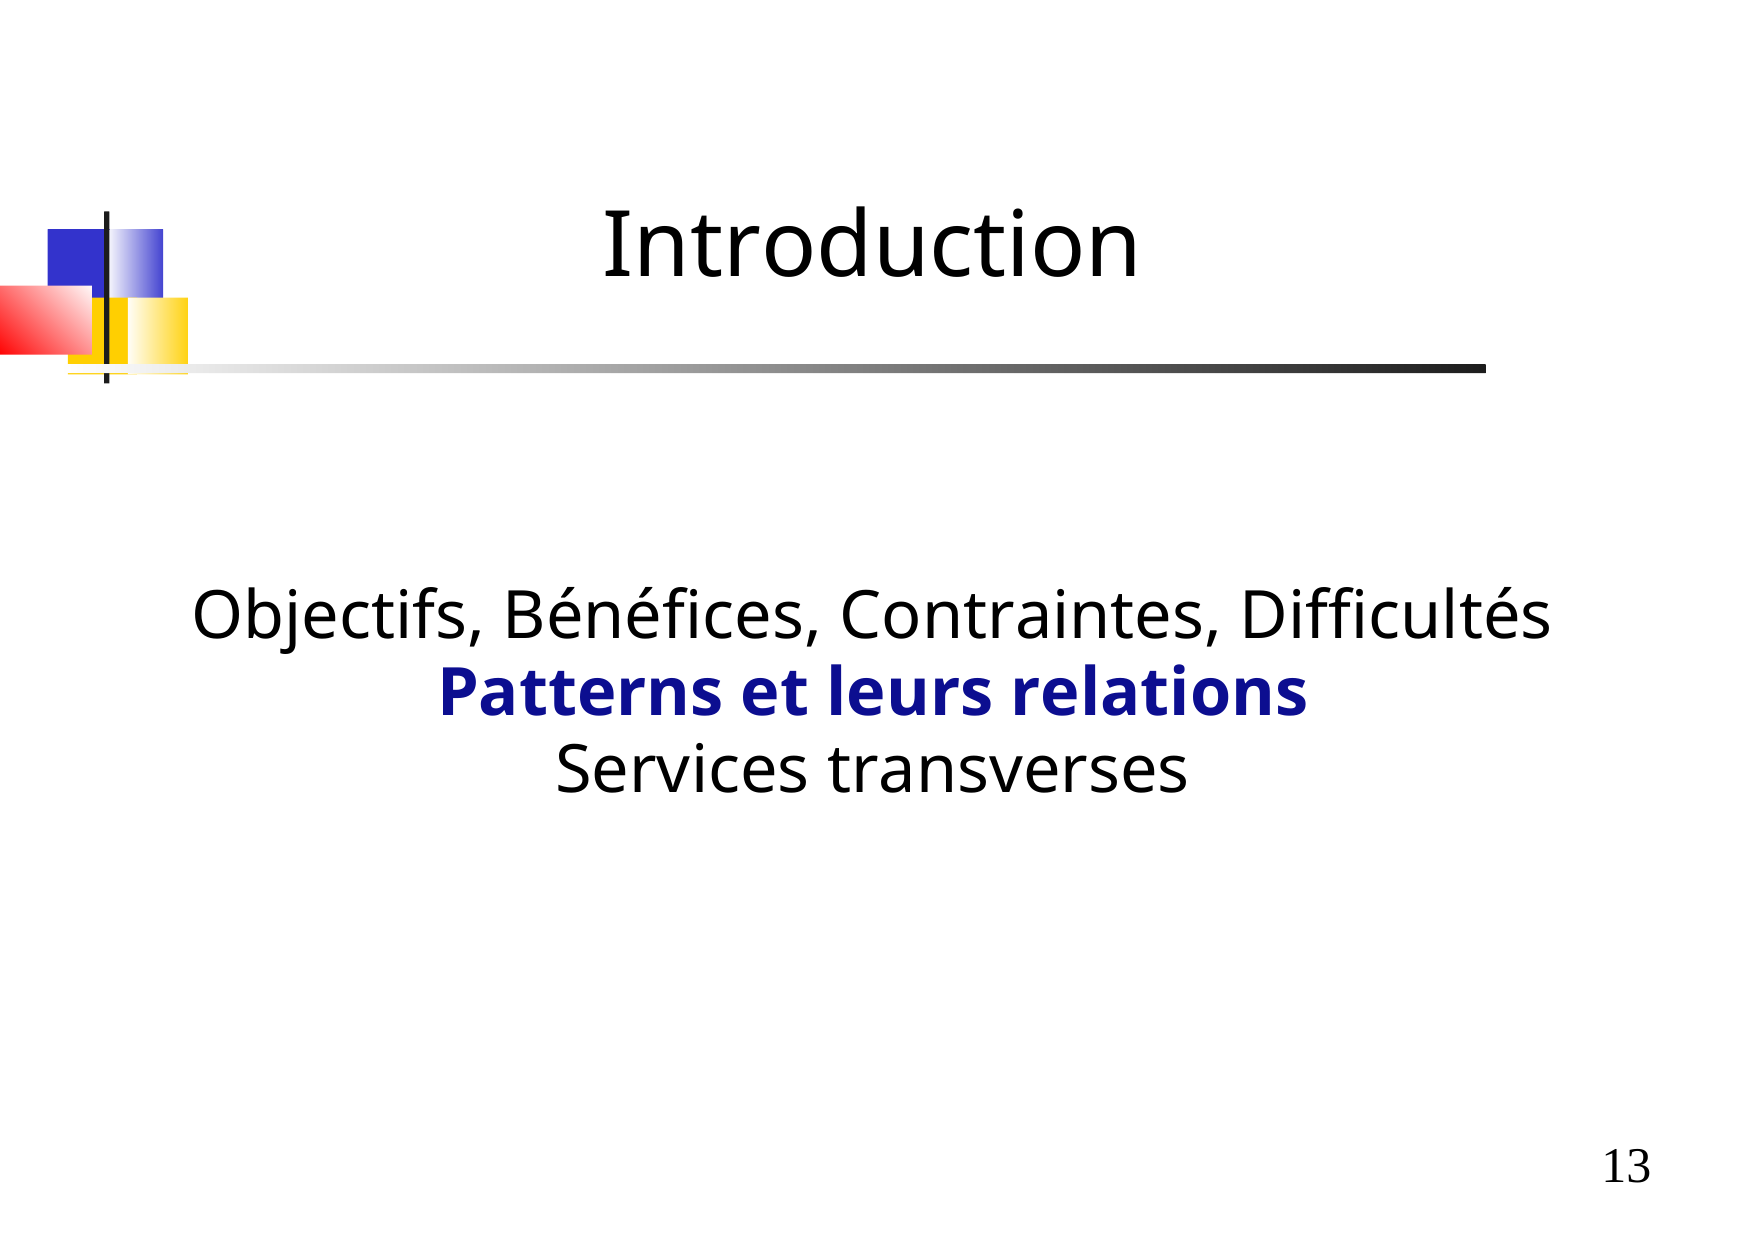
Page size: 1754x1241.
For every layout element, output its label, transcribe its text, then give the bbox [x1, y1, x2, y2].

subtitle Objectifs, Bénéfices, Contraintes, Difficultés Patterns et leurs relations Services transverses [179, 371, 1567, 1091]
title Introduction [179, 139, 1567, 351]
